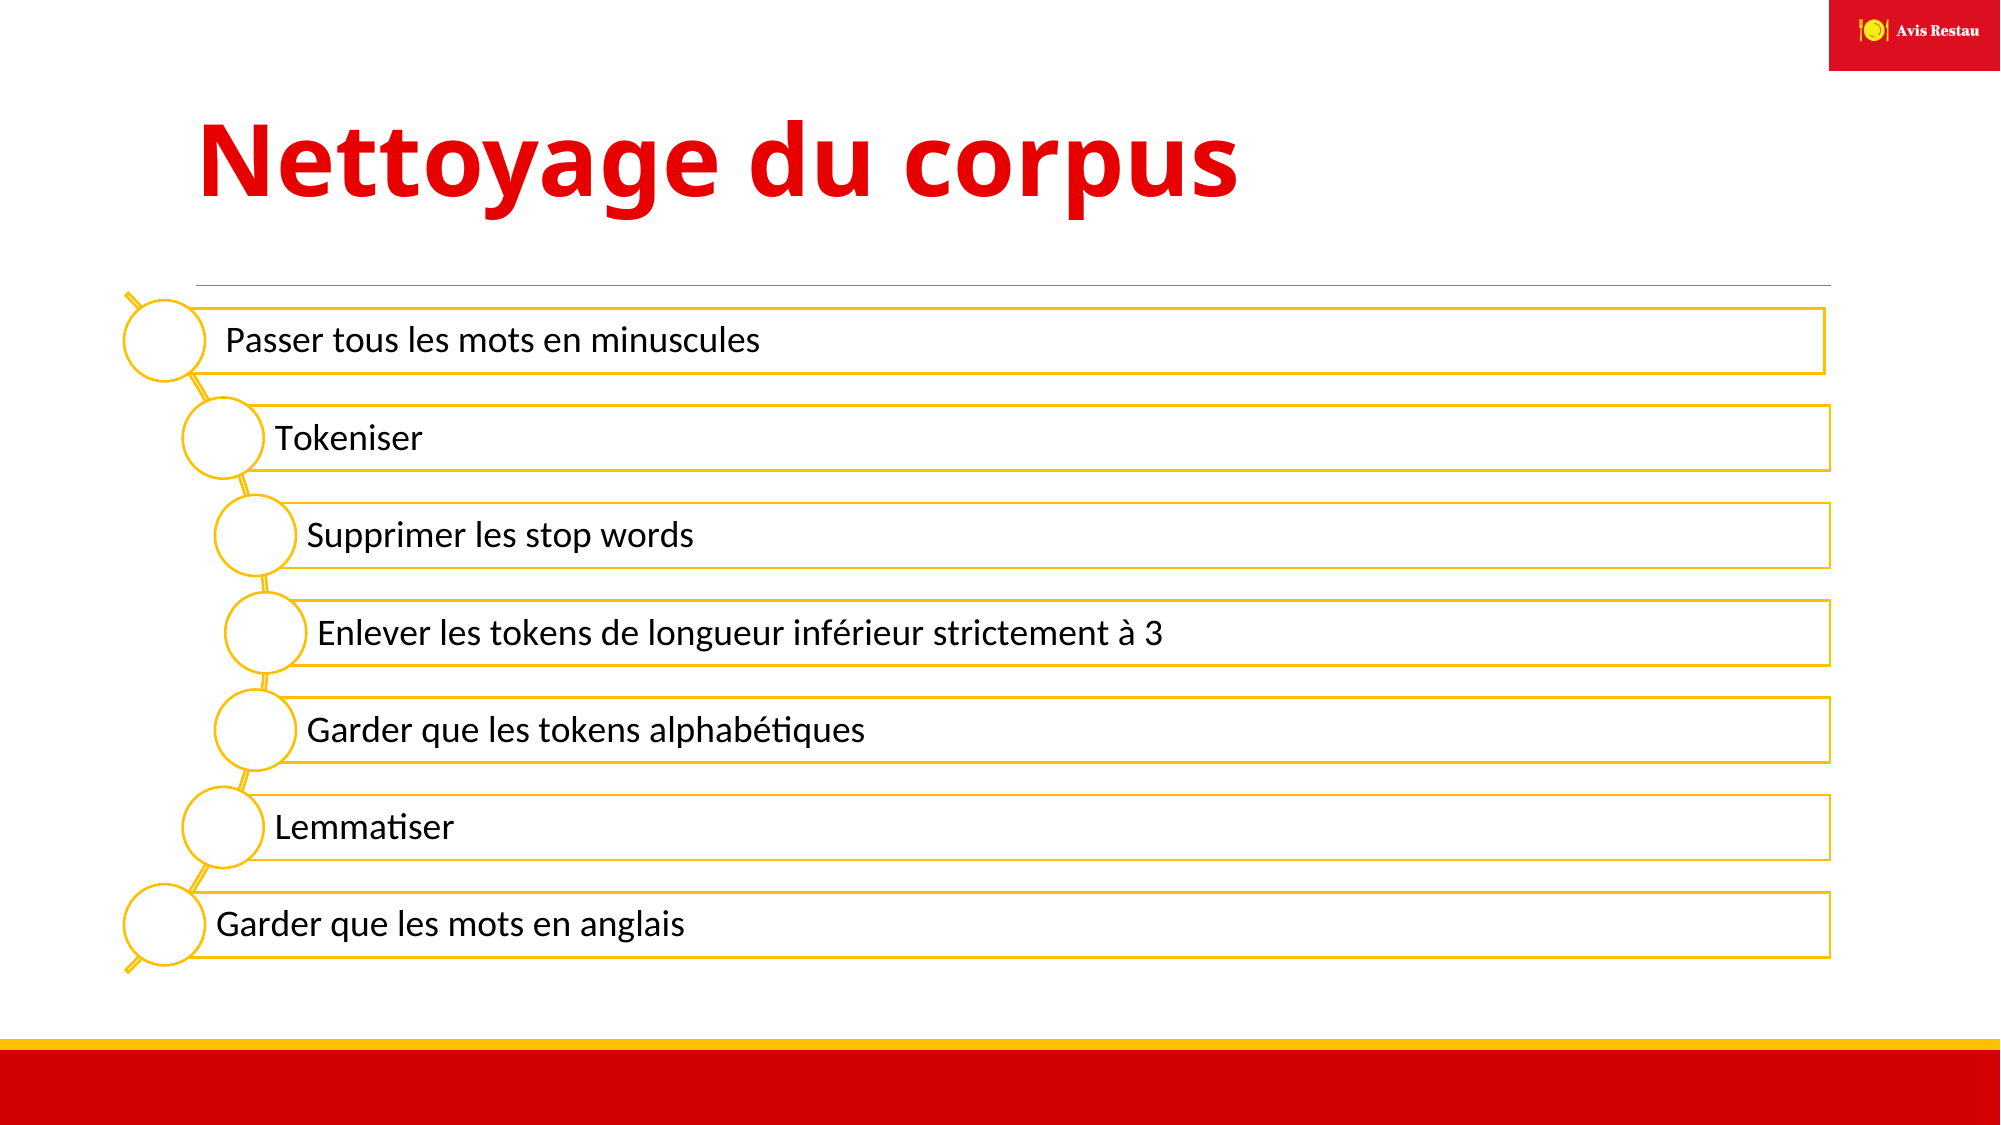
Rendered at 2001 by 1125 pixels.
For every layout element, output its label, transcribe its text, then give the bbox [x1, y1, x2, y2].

text_box Enlever les tokens de longueur inférieur strictement à 3 [291, 600, 1831, 666]
text_box Supprimer les stop words [280, 502, 1831, 568]
text_box Garder que les tokens alphabétiques [281, 697, 1831, 763]
picture [1829, 0, 2000, 71]
text_box Passer tous les mots en minuscules [190, 308, 1825, 374]
title Nettoyage du corpus [180, 47, 1831, 286]
text_box Lemmatiser [249, 795, 1831, 860]
text_box Garder que les mots en anglais [190, 892, 1831, 958]
text_box [124, 292, 307, 973]
text_box Tokeniser [249, 405, 1831, 471]
